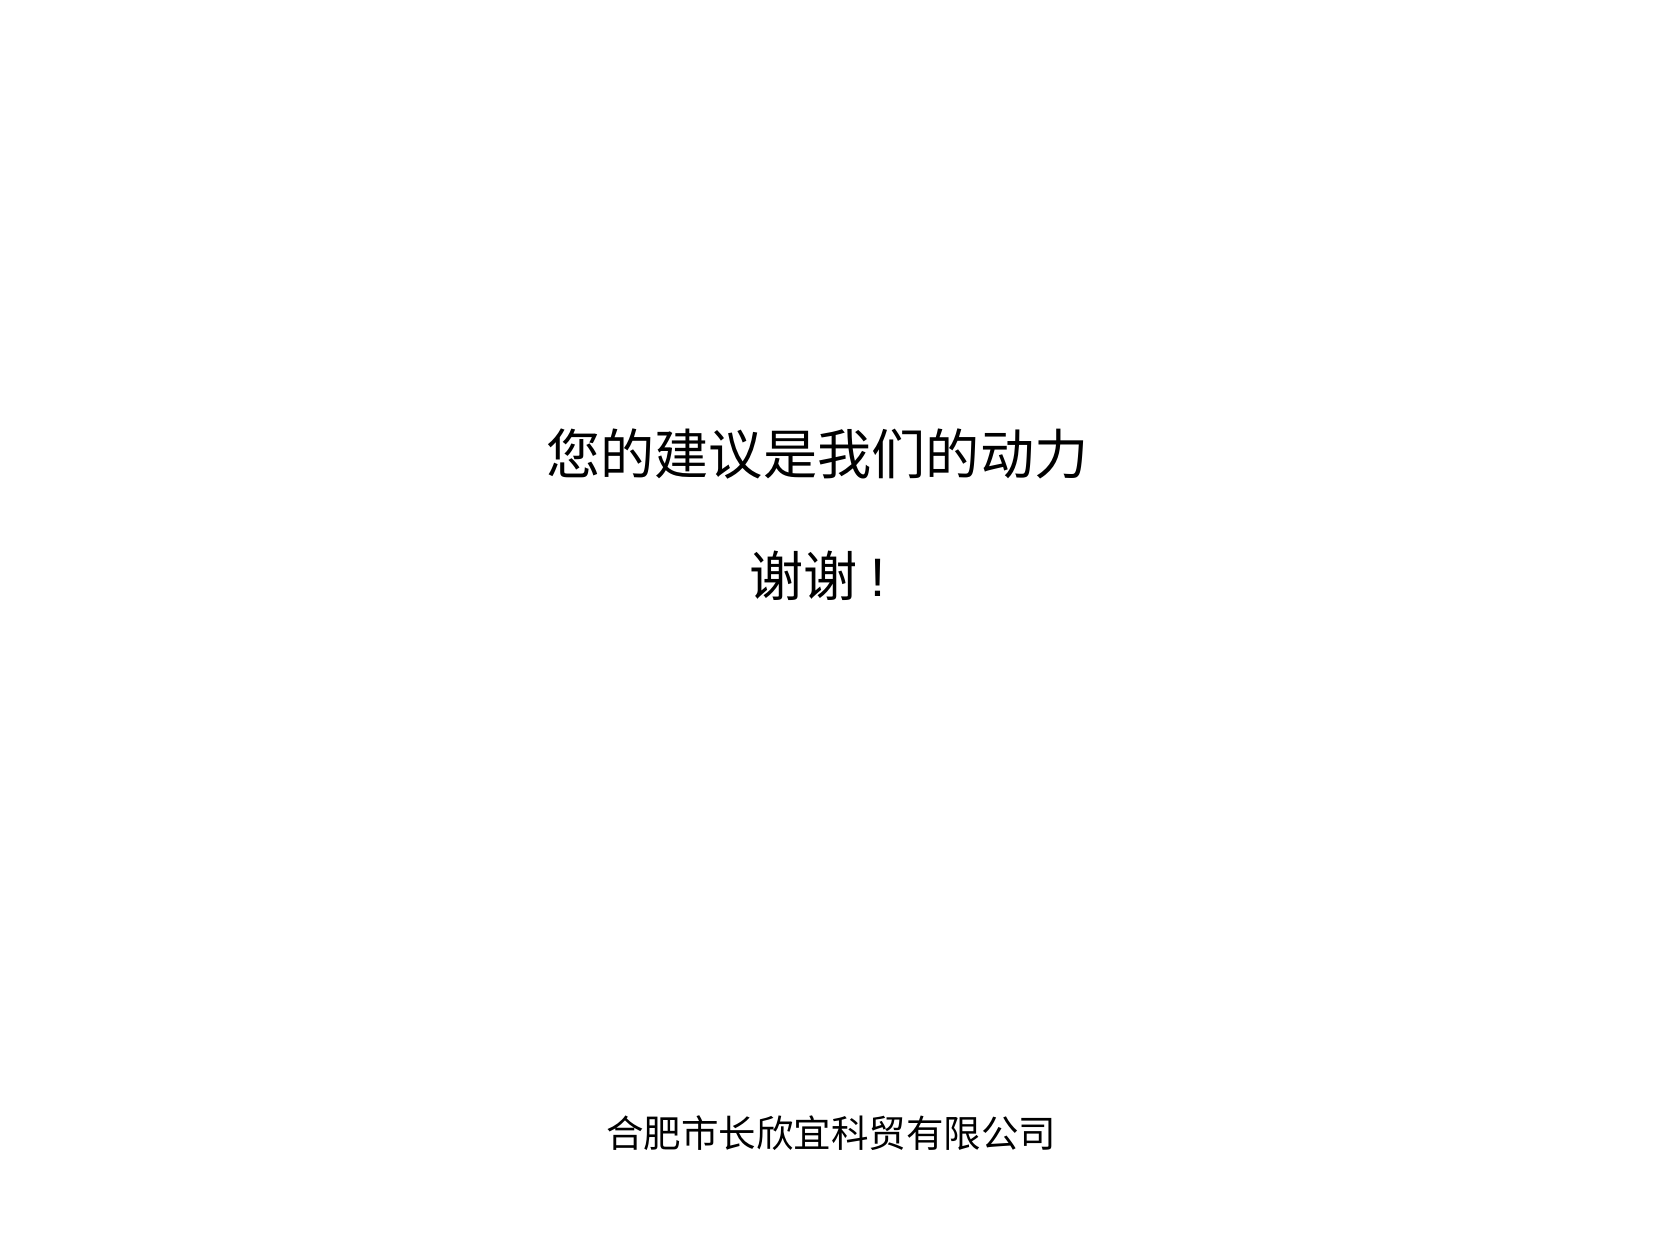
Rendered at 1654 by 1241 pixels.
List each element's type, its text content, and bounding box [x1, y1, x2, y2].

text_box 合肥市长欣宜科贸有限公司 [591, 1106, 1071, 1165]
text_box 您的建议是我们的动力 谢谢! [531, 418, 1103, 621]
